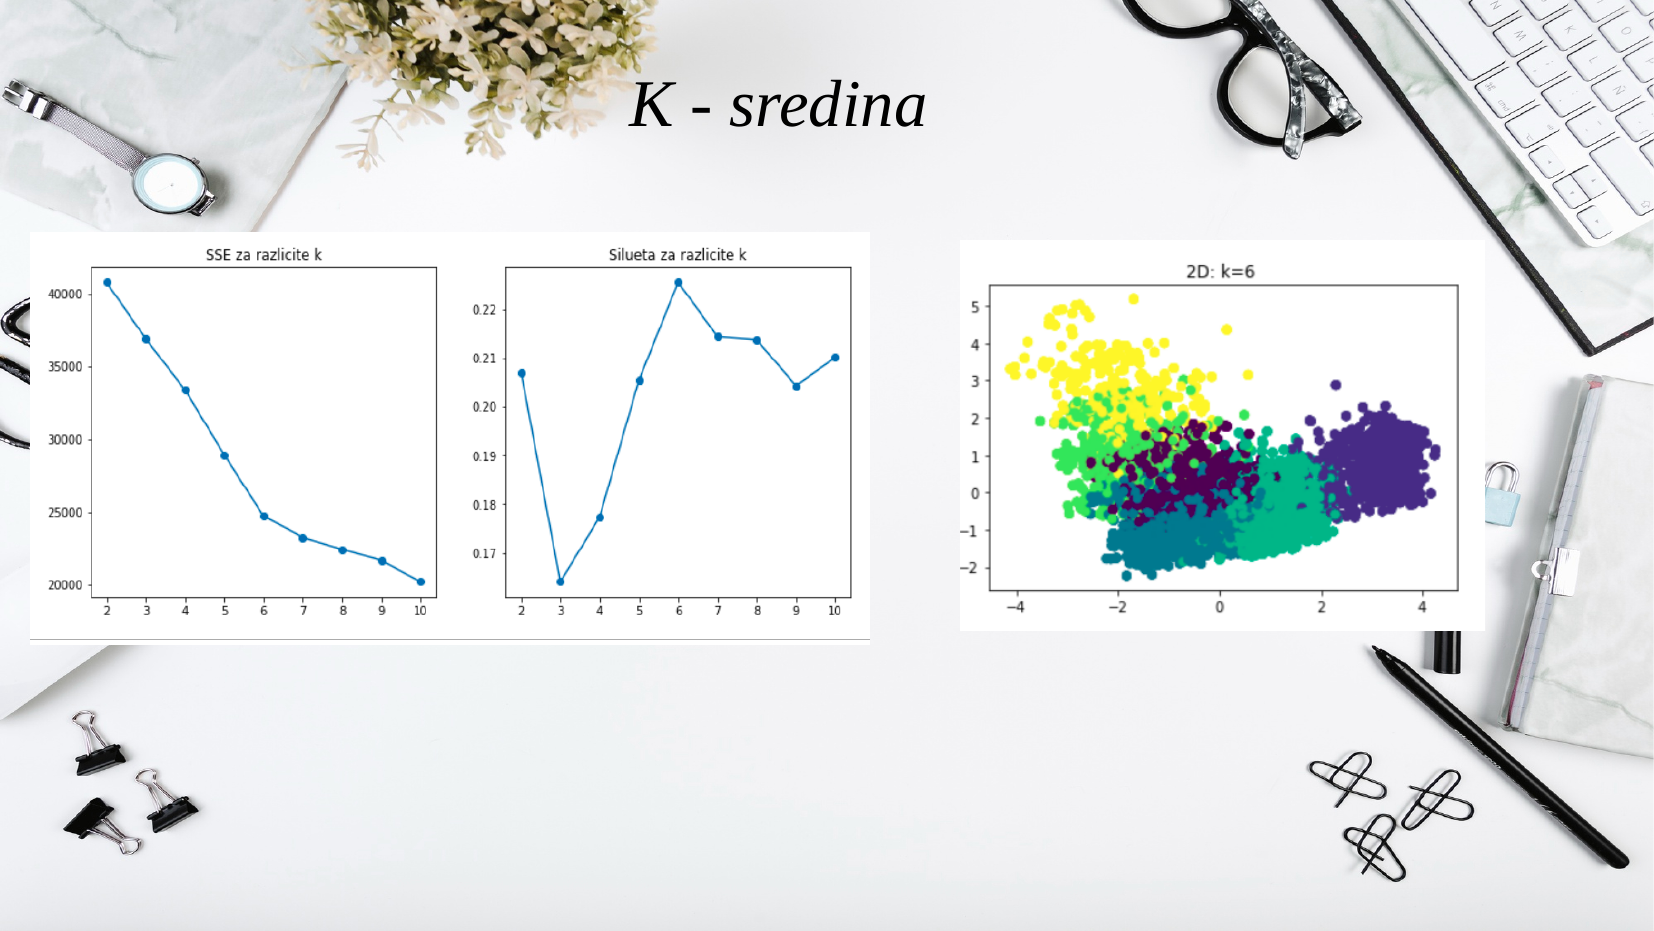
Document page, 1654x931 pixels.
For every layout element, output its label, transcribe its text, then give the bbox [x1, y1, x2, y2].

picture [0, 0, 1654, 931]
text_box K - sredina [615, 60, 1306, 149]
